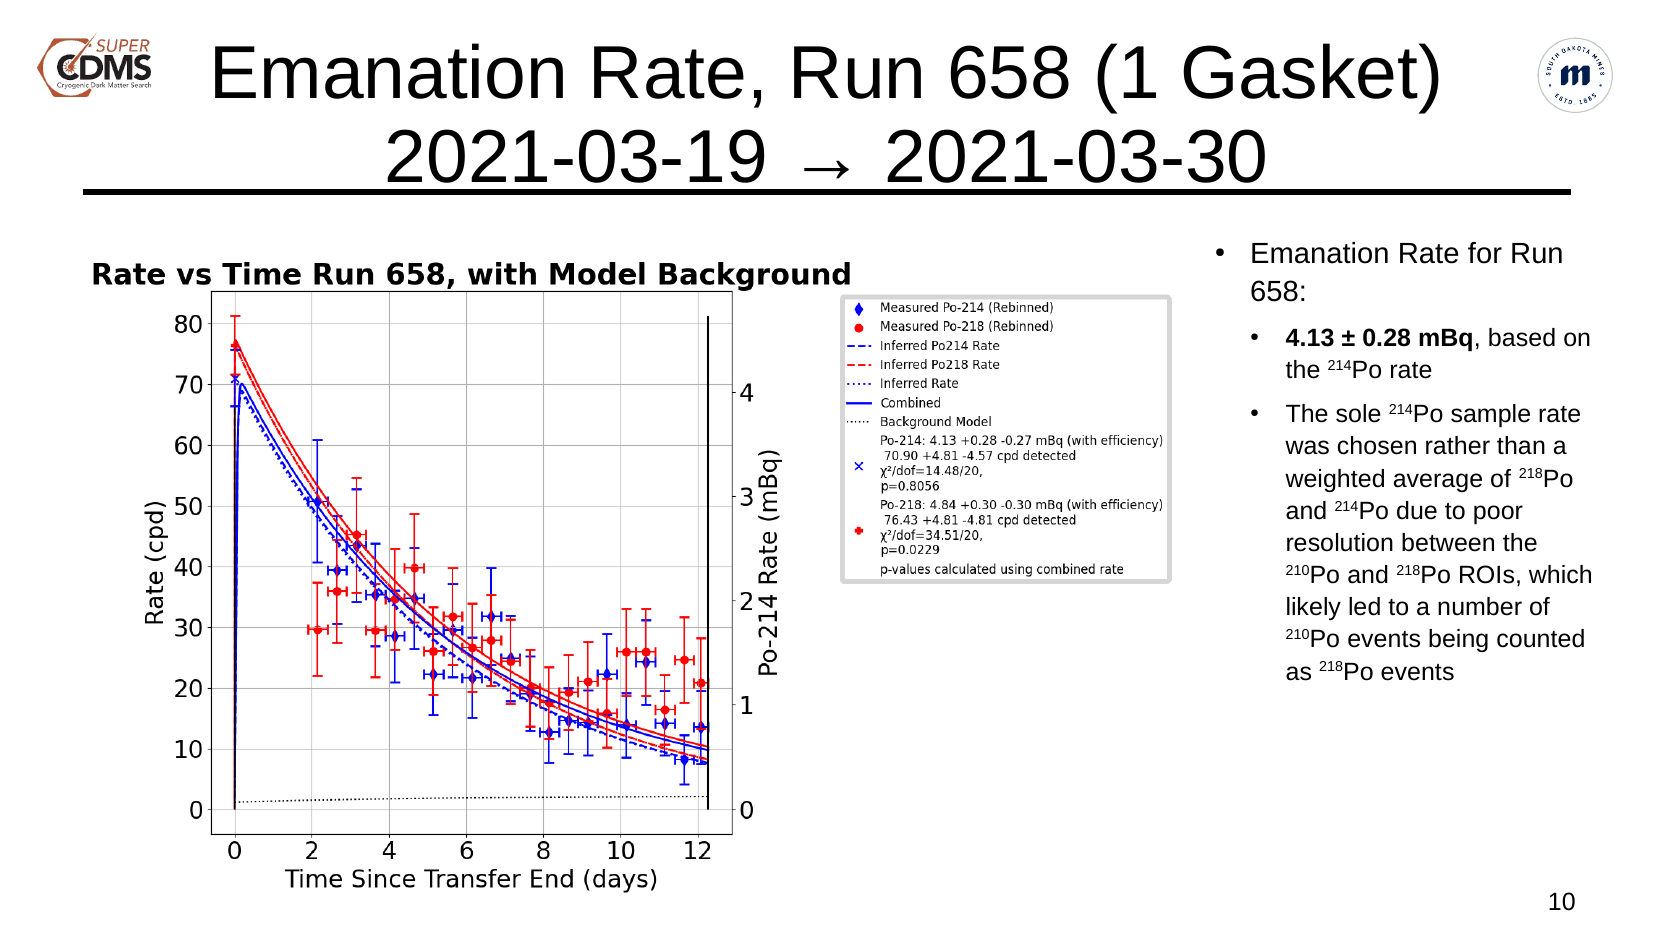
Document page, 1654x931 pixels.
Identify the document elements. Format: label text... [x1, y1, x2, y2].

picture [37, 206, 1426, 911]
picture [37, 32, 151, 97]
text_box Emanation Rate for Run 658: 4.13 ± 0.28 mBq, based on the 214Po rate The sole 214Po sample rate was chosen rather than a weighted average of 218Po and 214Po due to poor resolution between the 210Po and 218Po ROIs, which likely led to a number of 210Po events being counted as 218Po events [1200, 225, 1613, 901]
picture [1571, 37, 1613, 113]
title Emanation Rate, Run 658 (1 Gasket) 2021-03-19 → 2021-03-30 [82, 37, 1571, 193]
